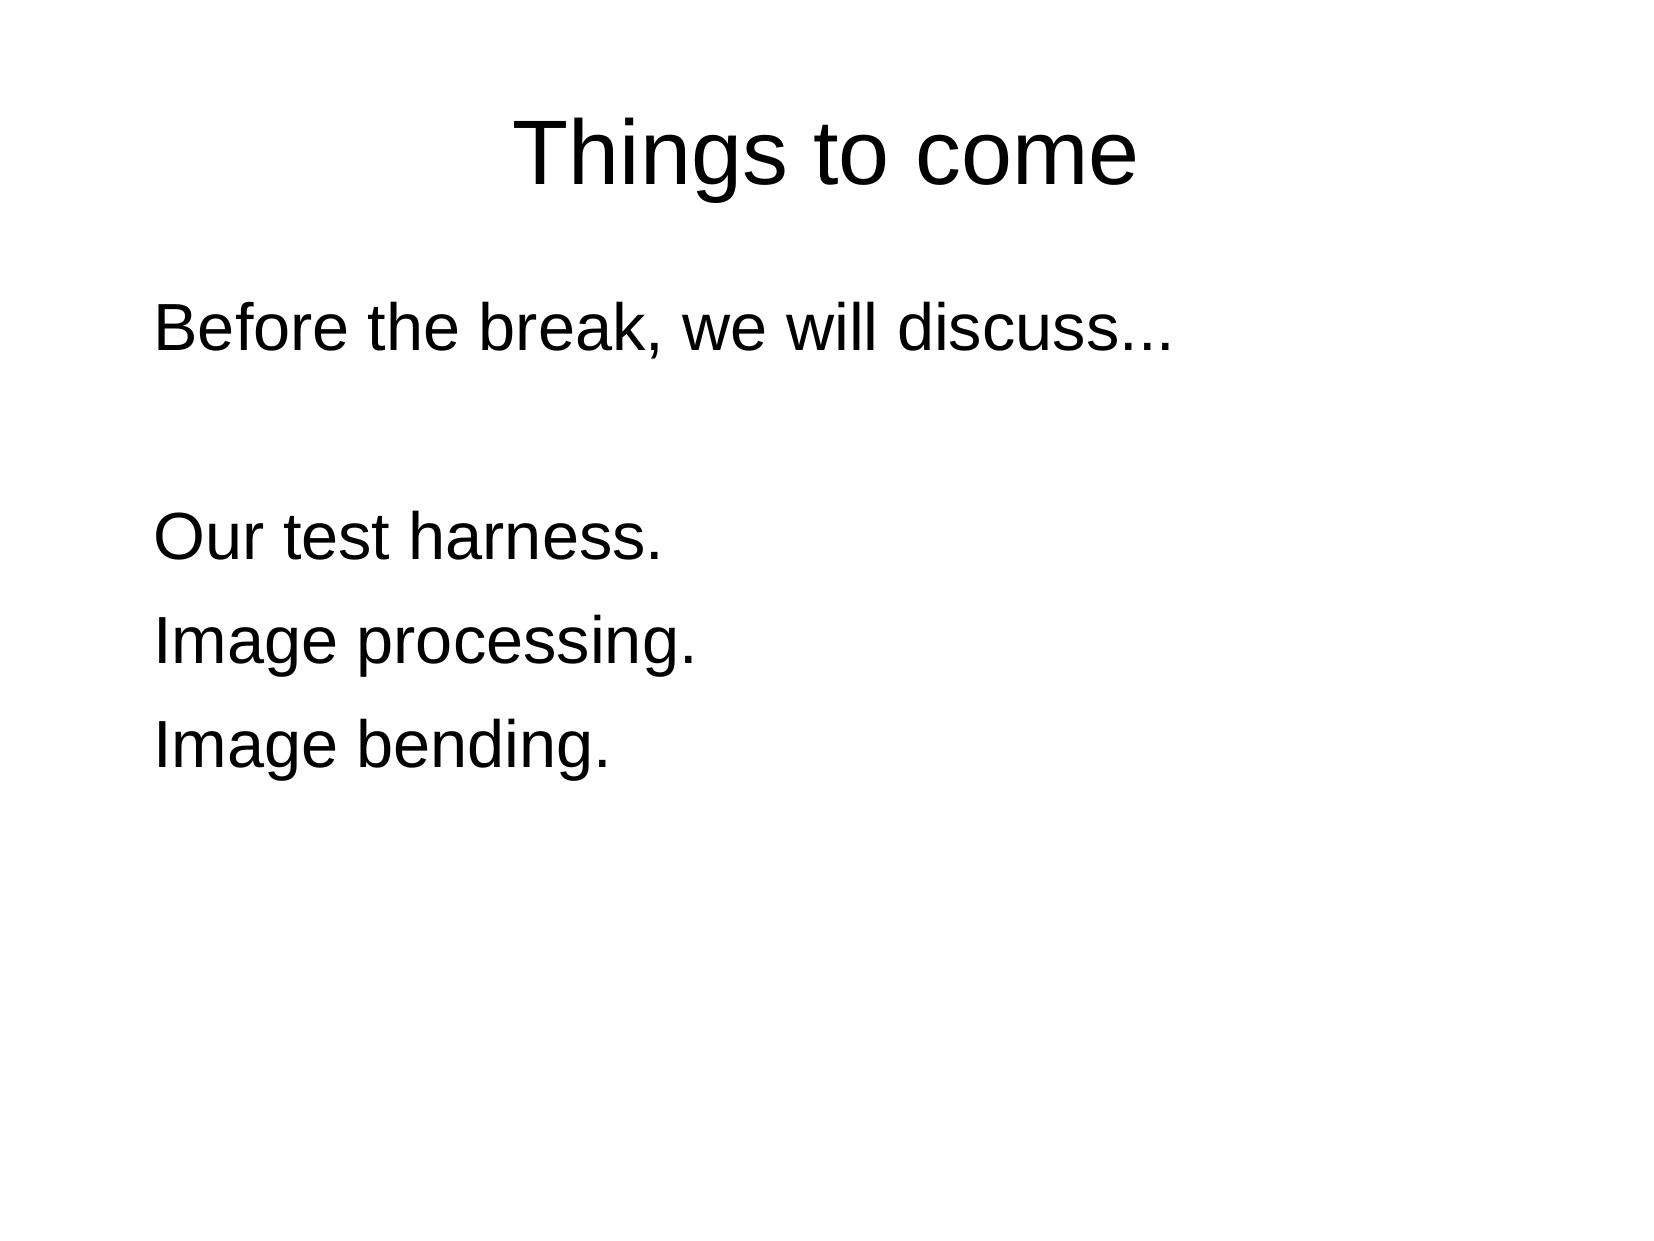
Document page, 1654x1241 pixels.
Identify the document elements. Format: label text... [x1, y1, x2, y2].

list Before the break, we will discuss... Our test harness. Image processing. Image bending. [82, 290, 1538, 1010]
title Things to come [82, 49, 1571, 257]
